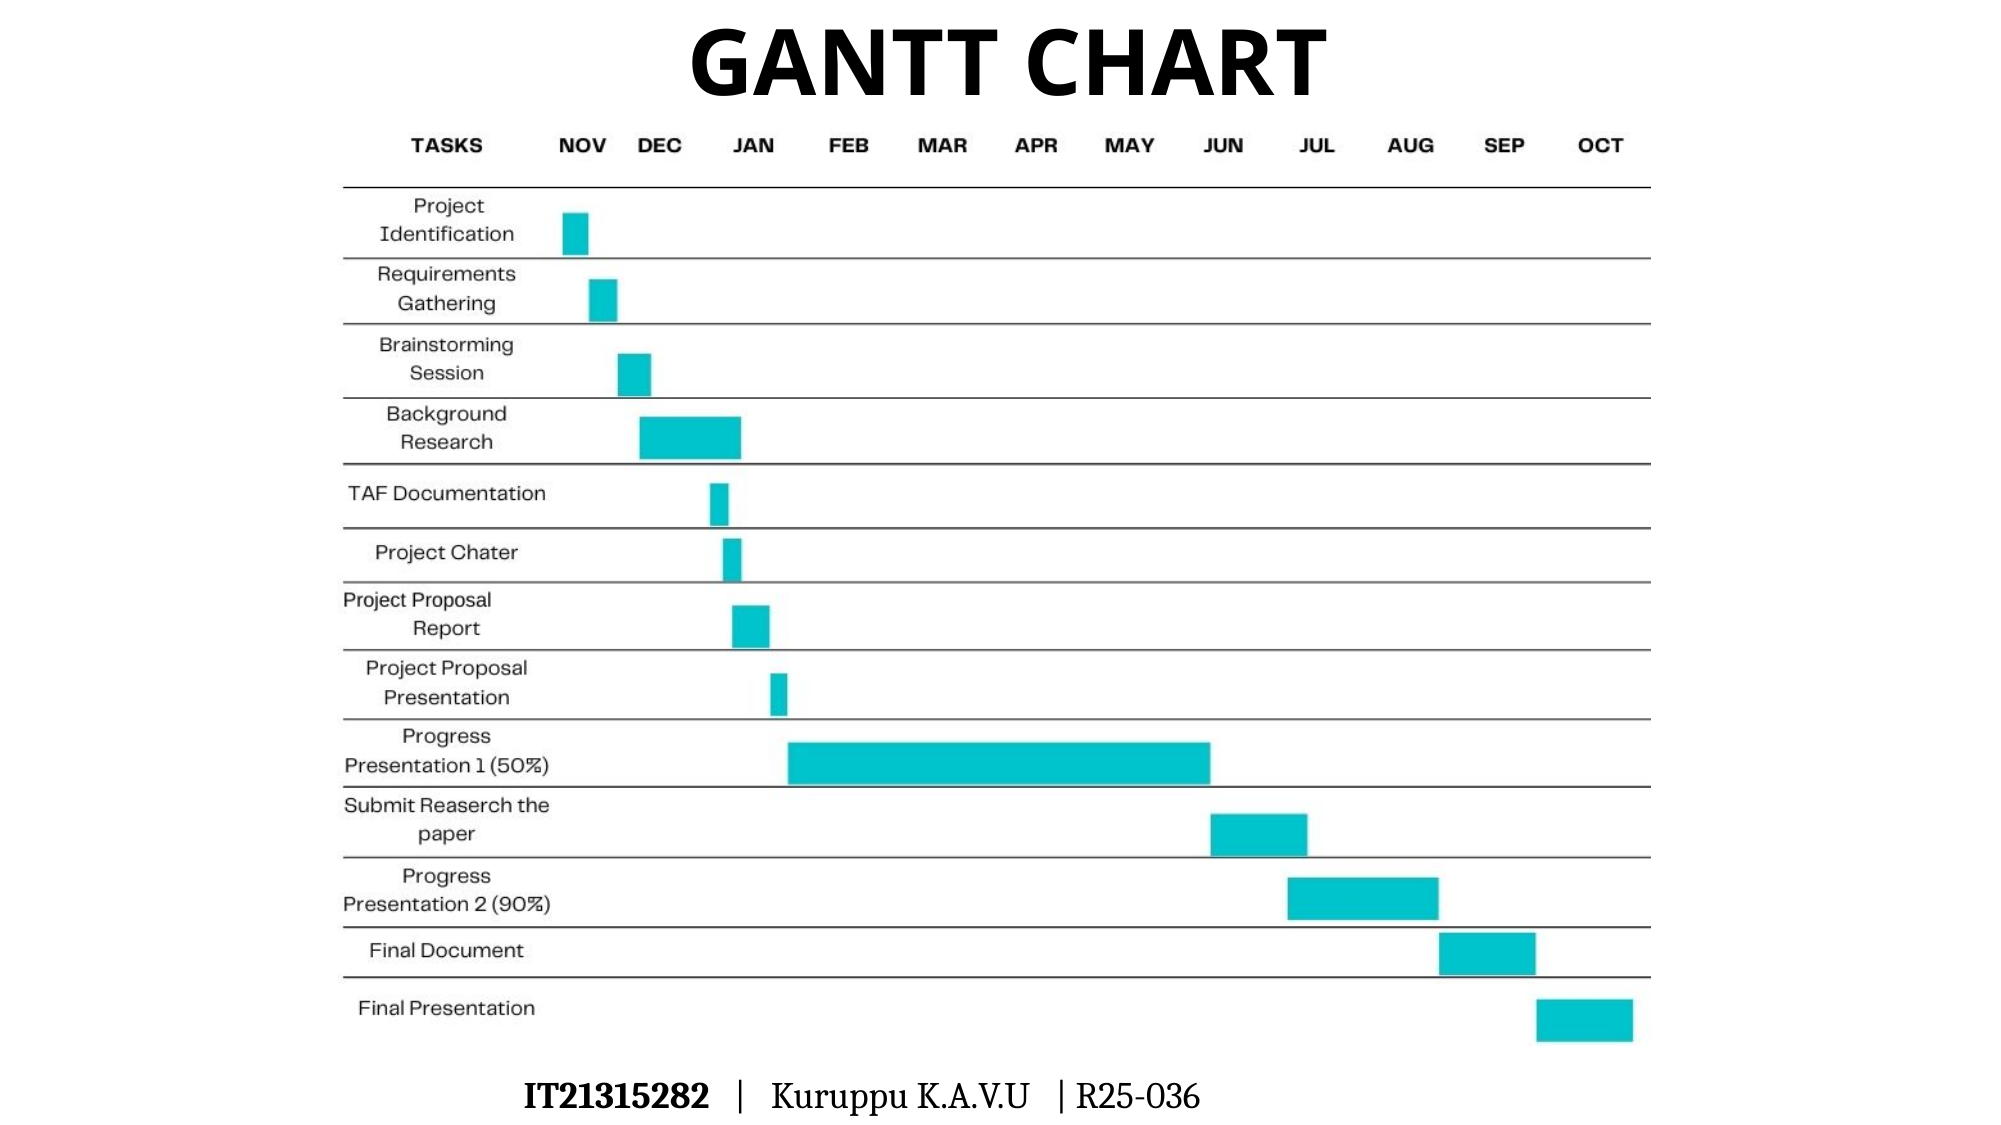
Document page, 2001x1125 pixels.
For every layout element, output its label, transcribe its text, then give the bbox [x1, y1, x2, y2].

picture [337, 101, 1651, 1087]
text_box IT21315282 | Kuruppu K.A.V.U | R25-036 [508, 1063, 1509, 1124]
title GANTT CHART [50, 0, 1967, 124]
